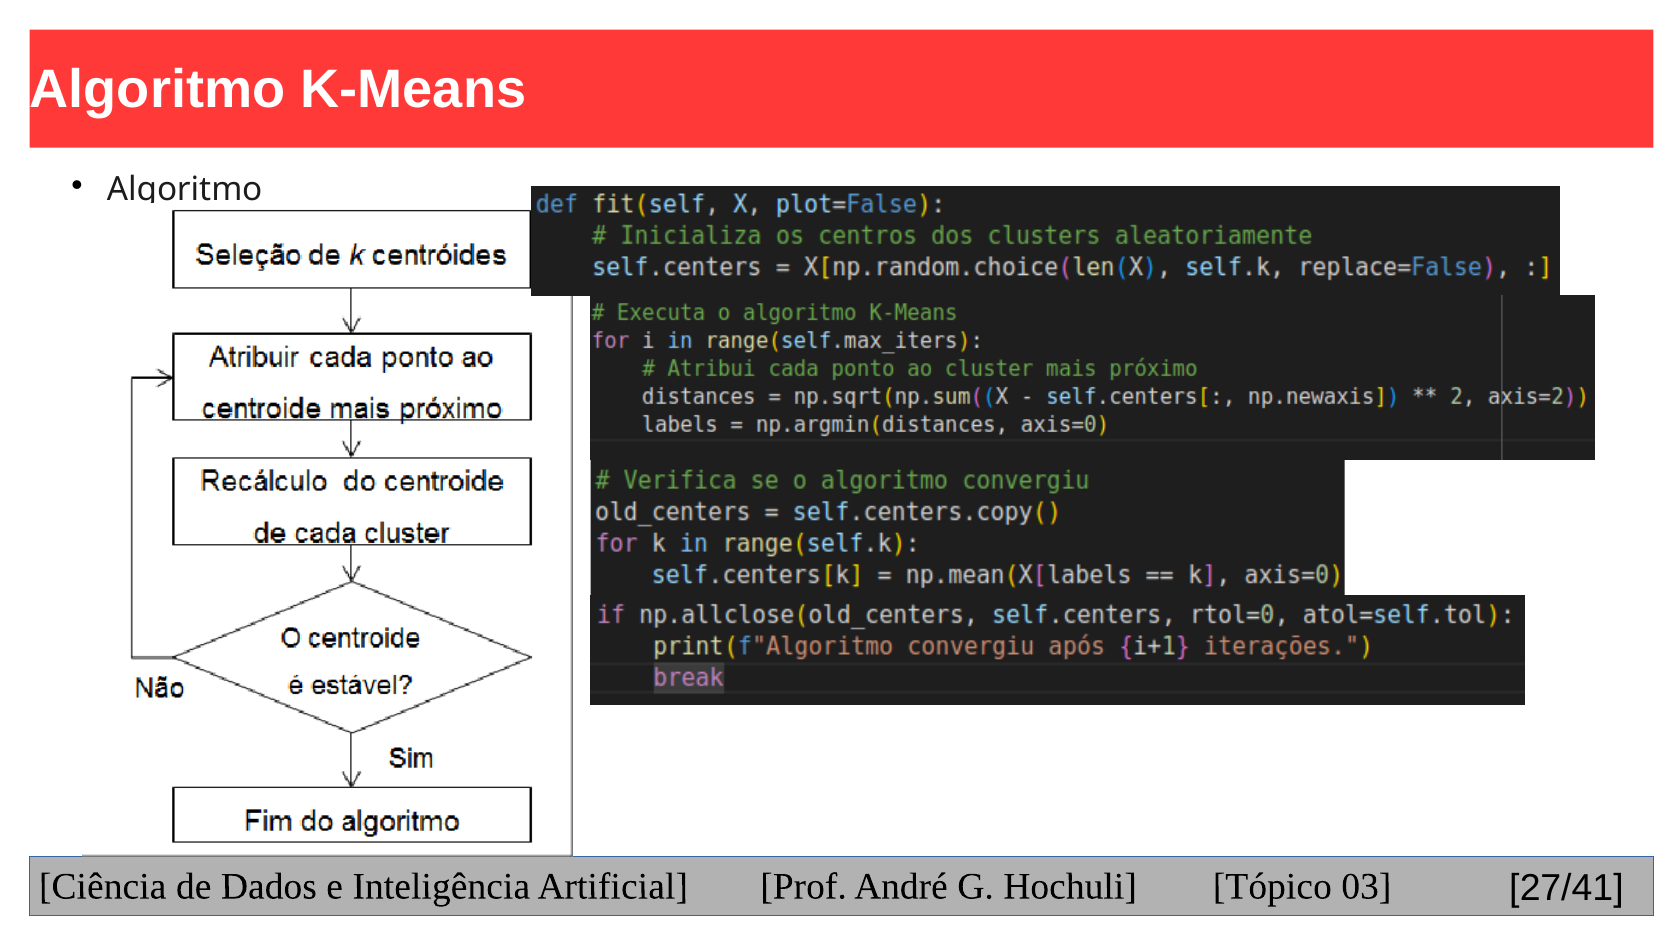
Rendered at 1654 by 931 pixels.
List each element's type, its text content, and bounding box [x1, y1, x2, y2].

text_box Algoritmo [56, 89, 1595, 931]
picture [82, 186, 1595, 857]
title Algoritmo K-Means [29, 29, 1654, 148]
